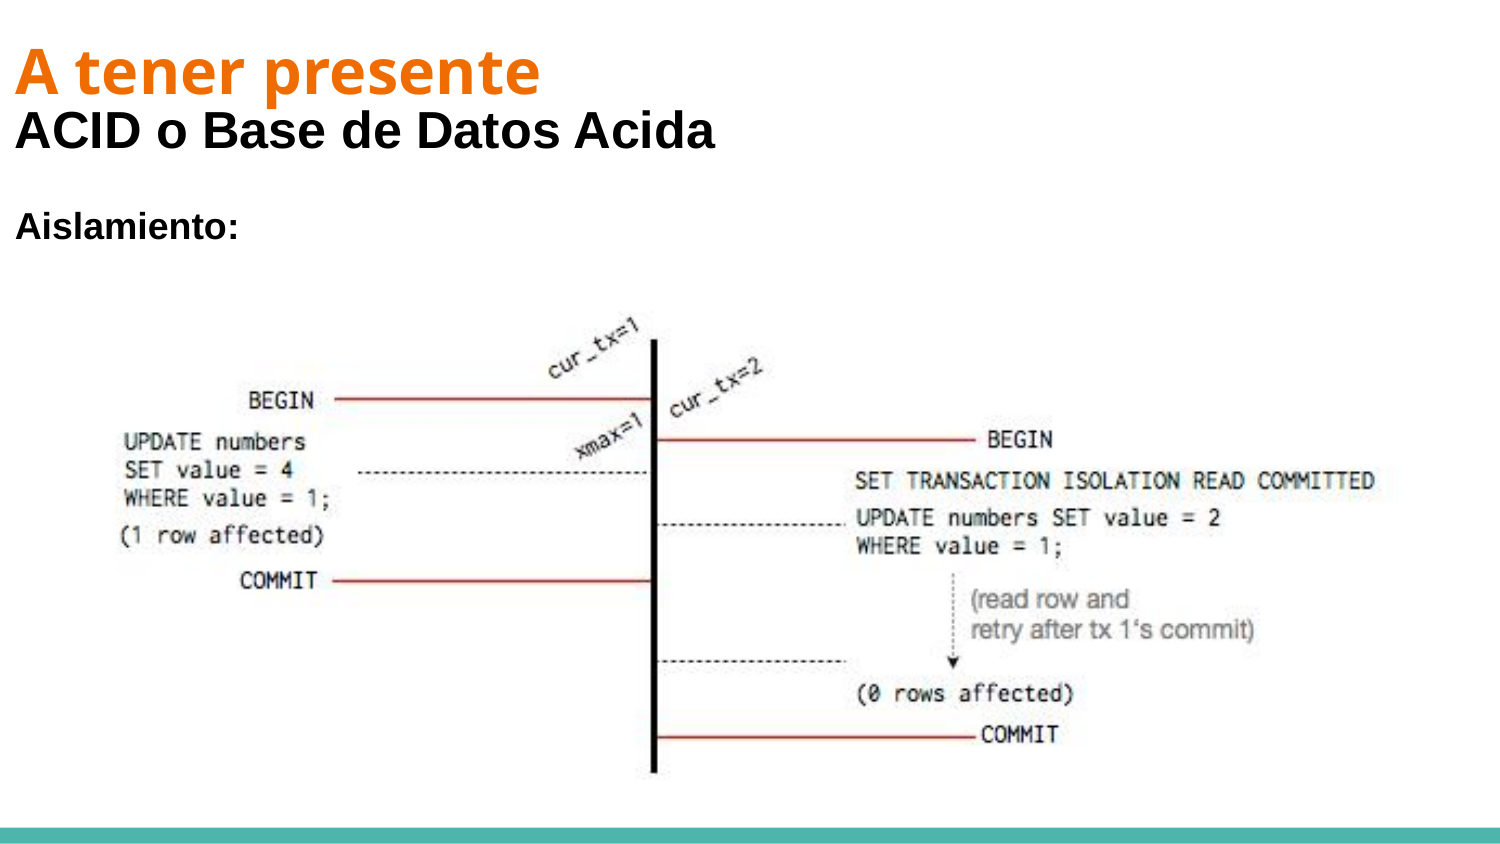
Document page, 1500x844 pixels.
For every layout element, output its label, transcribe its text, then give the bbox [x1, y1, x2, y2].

title A tener presente [0, 11, 1469, 128]
picture [23, 251, 1464, 804]
text_box ACID o Base de Datos Acida Aislamiento: [0, 94, 1449, 472]
